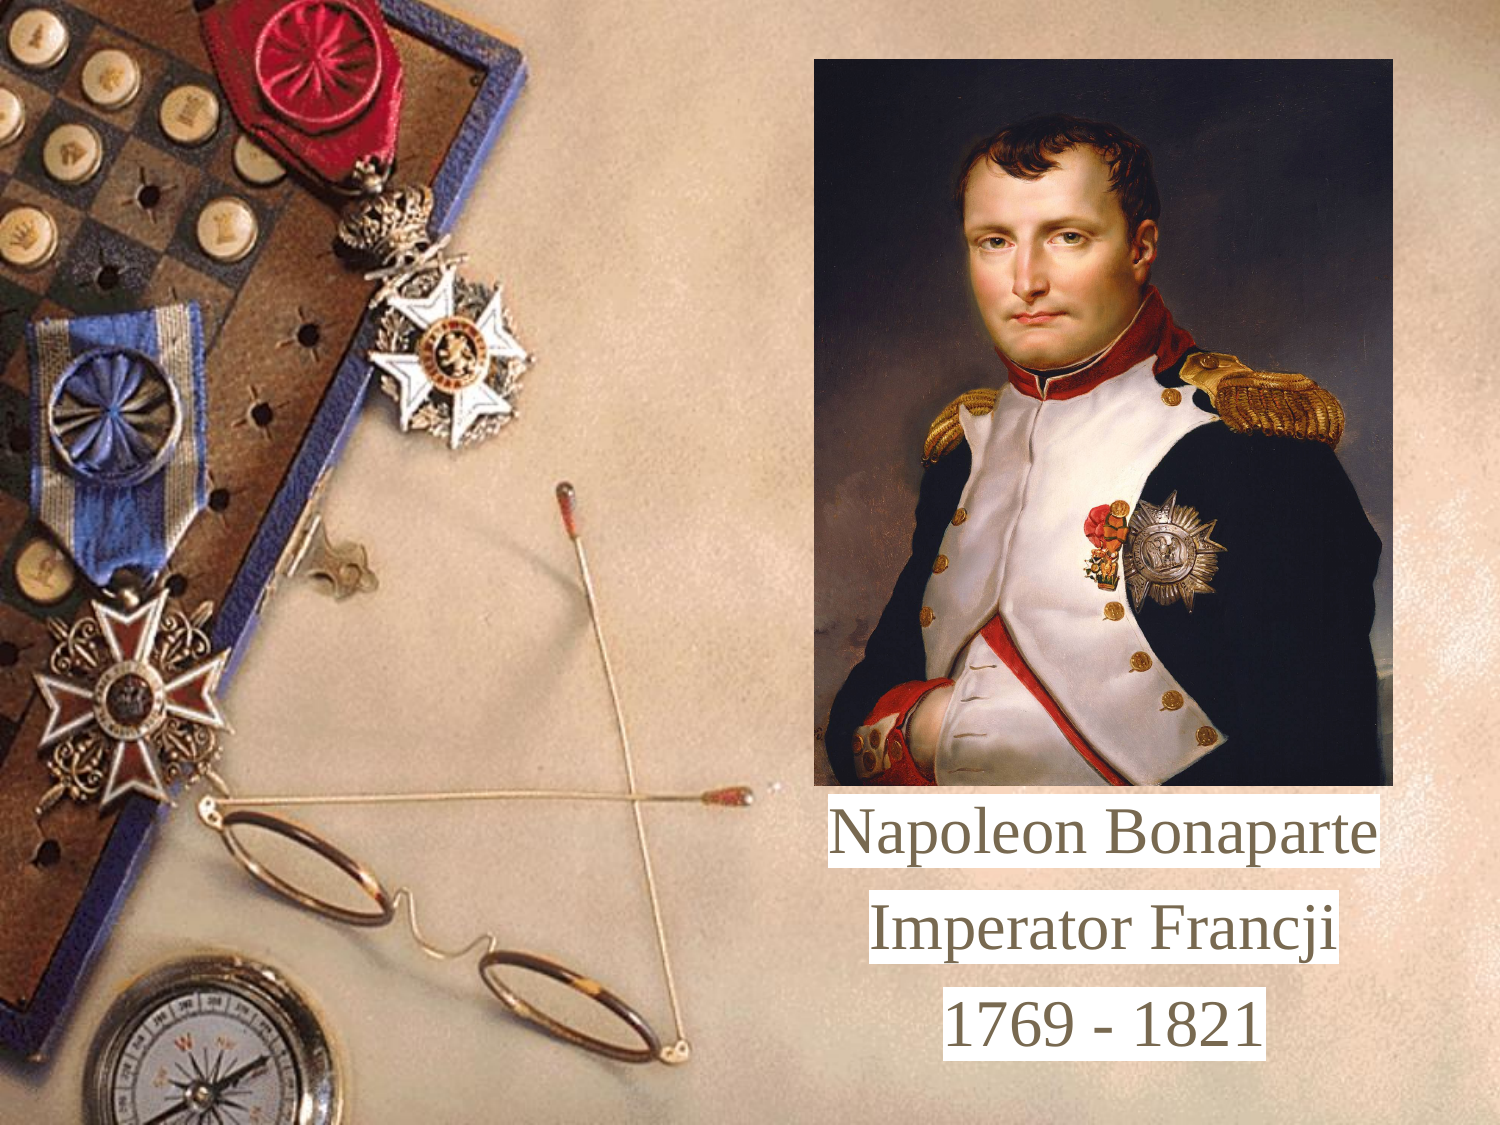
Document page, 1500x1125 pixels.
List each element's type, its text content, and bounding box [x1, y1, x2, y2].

picture [0, 0, 1500, 1125]
subtitle Napoleon Bonaparte Imperator Francji 1769 - 1821 [779, 779, 1430, 1067]
